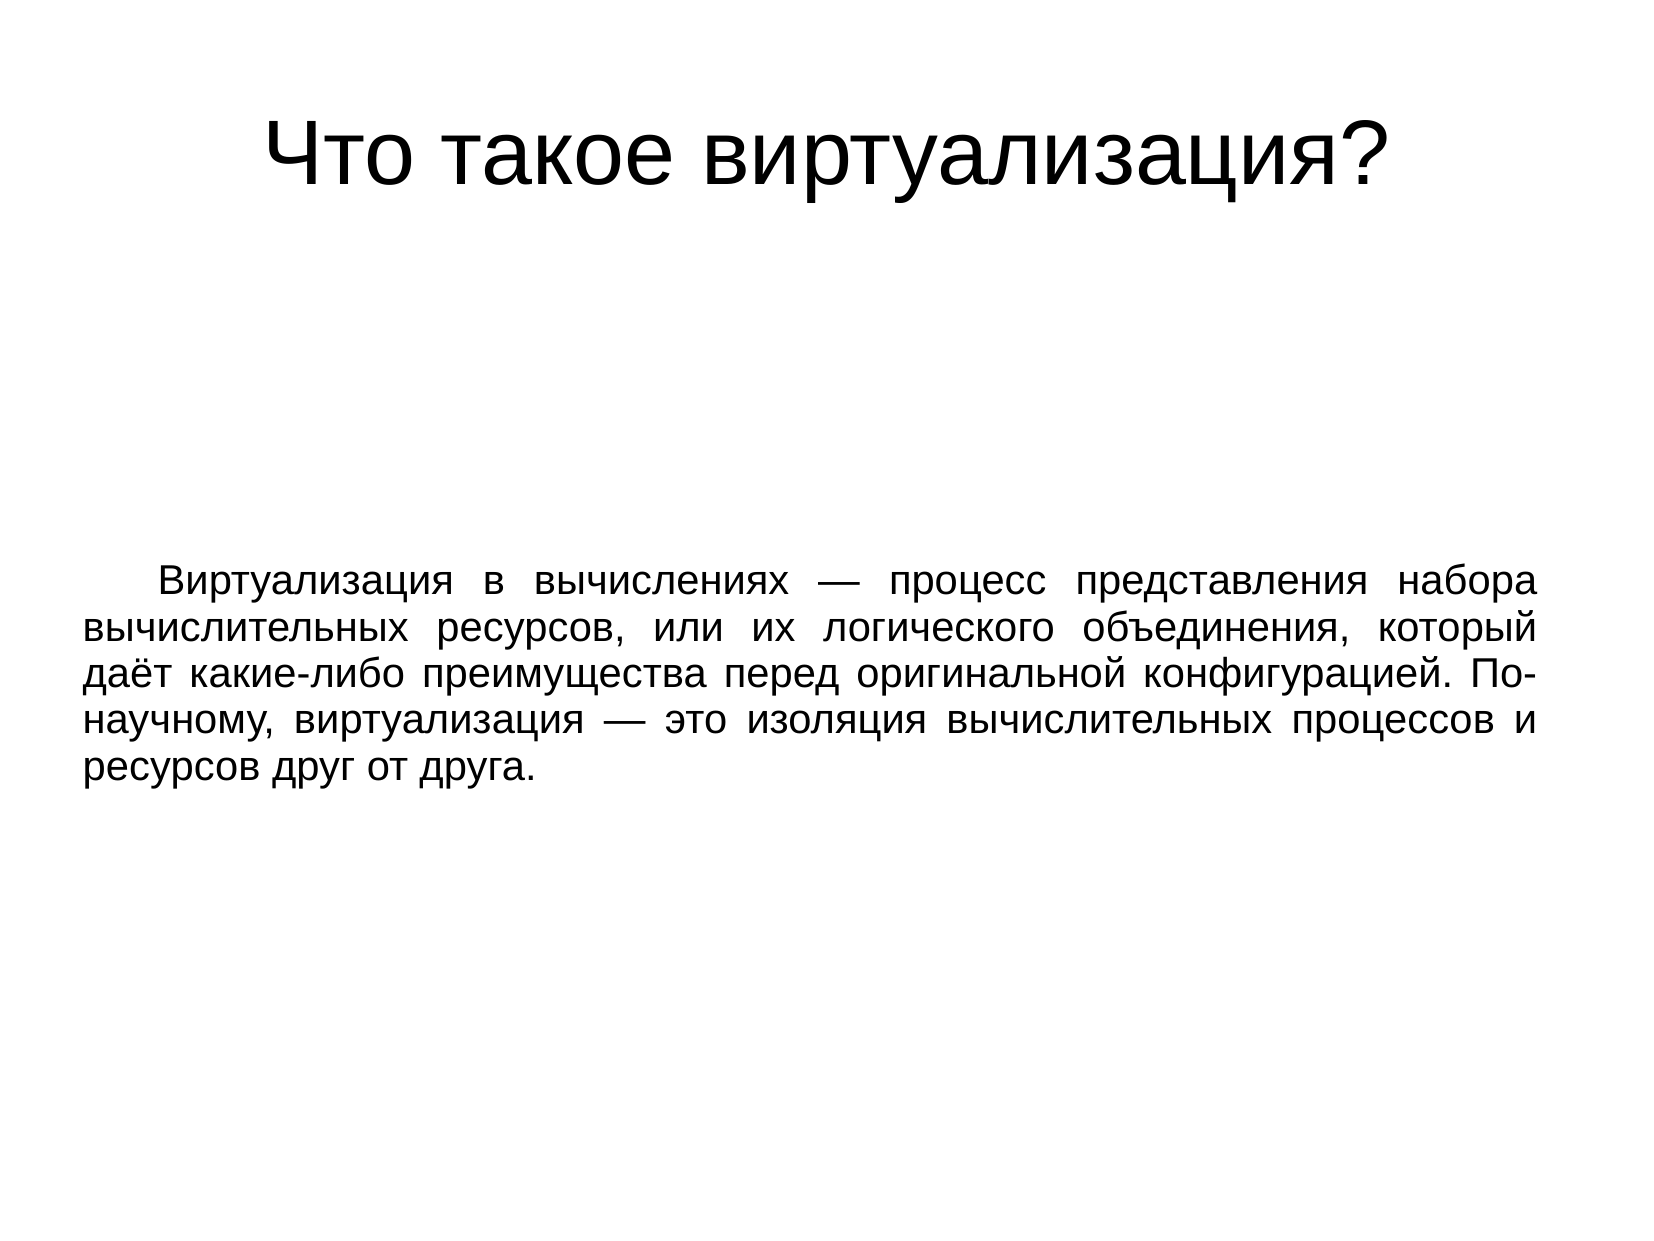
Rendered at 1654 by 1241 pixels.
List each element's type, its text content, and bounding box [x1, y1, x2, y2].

title Что такое виртуализация? [82, 49, 1571, 257]
subtitle Виртуализaция в вычислениях — процесс представления набора вычислительных ресурсов, или их логического объединения, который даёт какие-либо преимущества перед оригинальной конфигурацией. По-научному, виртуализация — это изоляция вычислительных процессов и ресурсов друг от друга. [82, 290, 1538, 1010]
